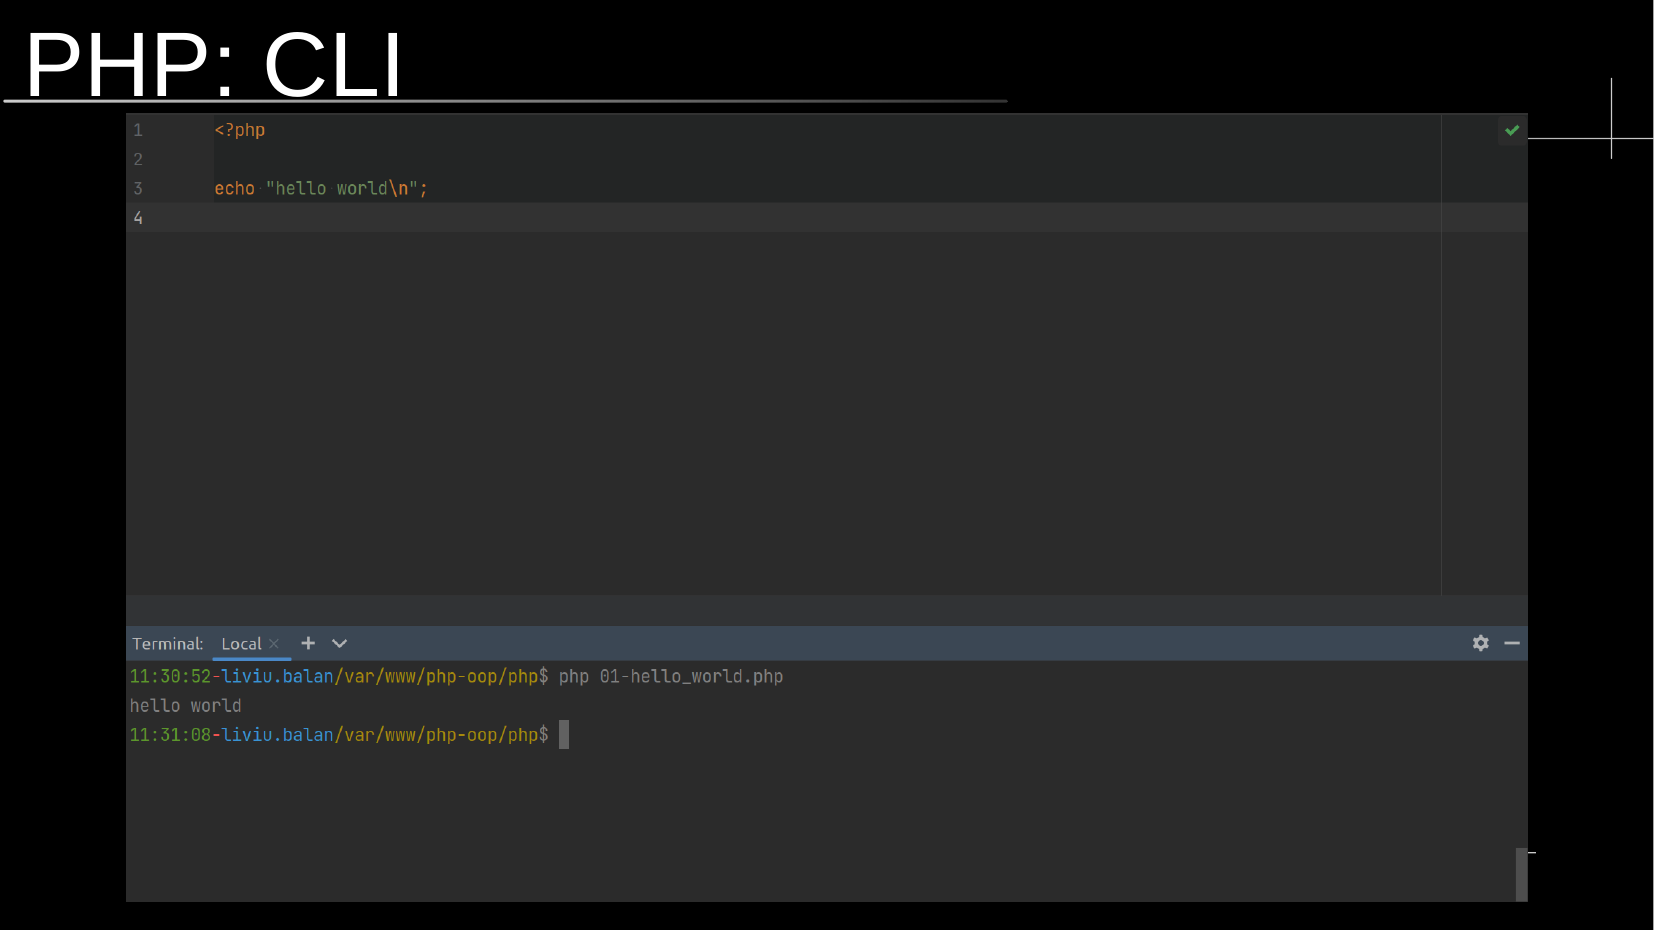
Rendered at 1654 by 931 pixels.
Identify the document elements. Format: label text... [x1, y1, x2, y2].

picture [126, 113, 1528, 902]
title PHP: CLI [23, 11, 1589, 119]
